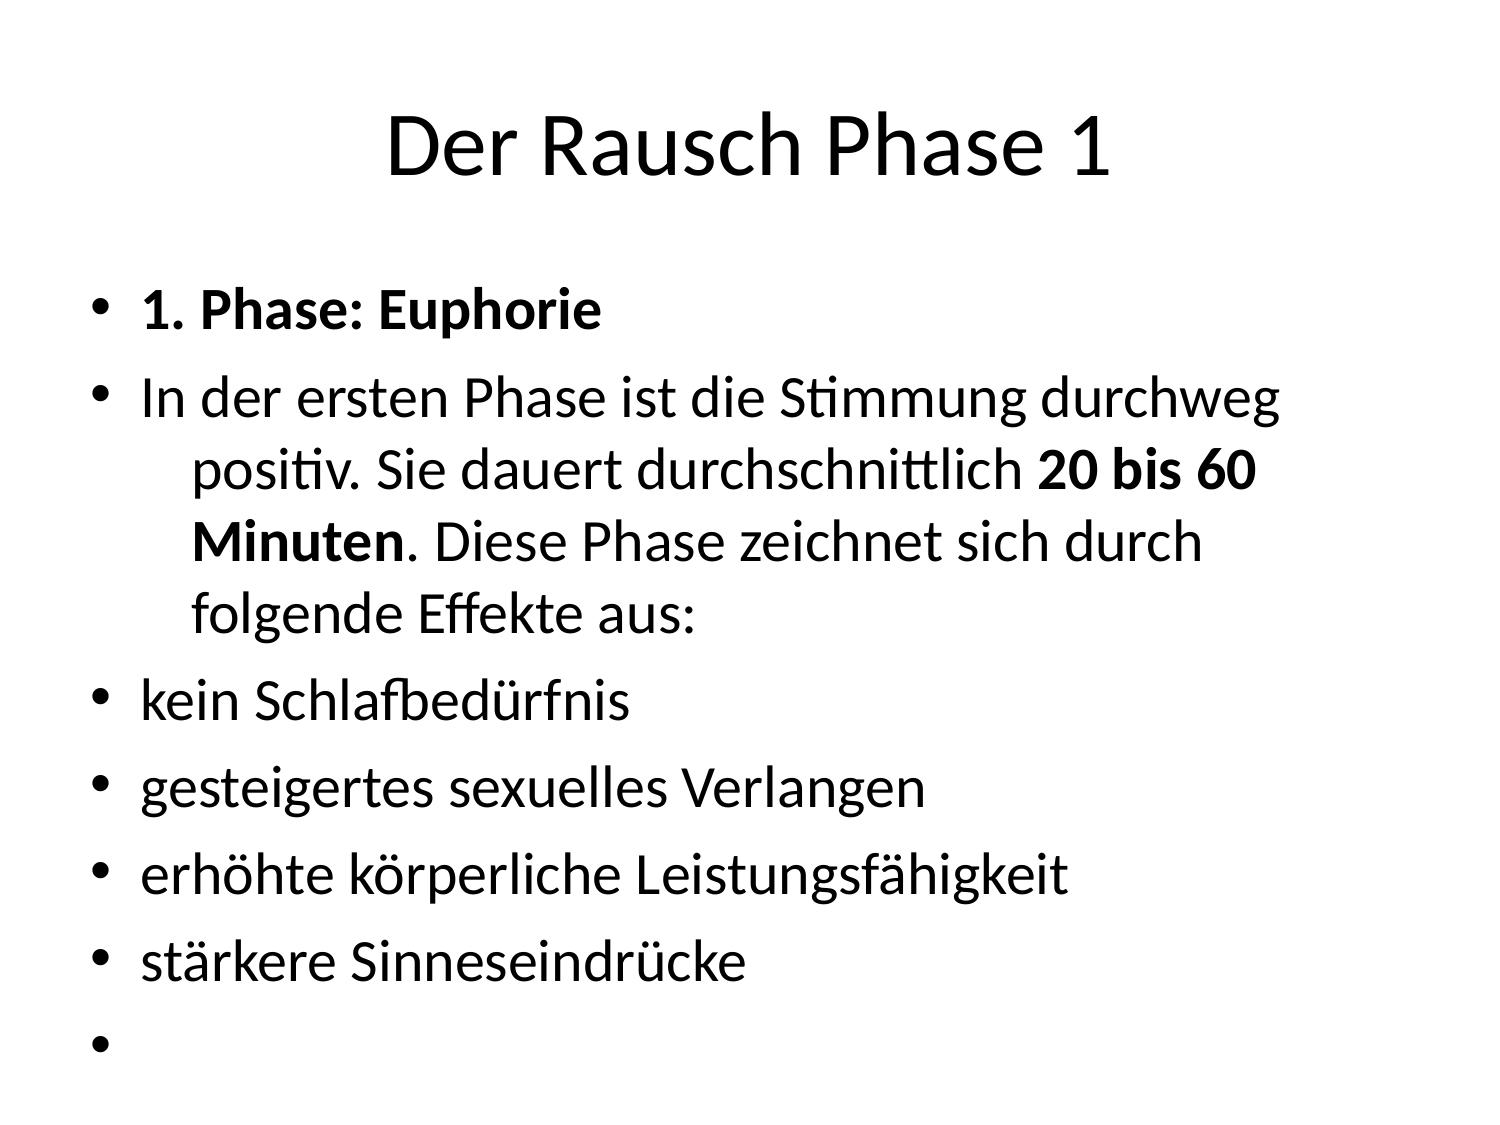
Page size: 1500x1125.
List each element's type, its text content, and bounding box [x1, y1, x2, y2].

title Der Rausch Phase 1 [75, 45, 1426, 233]
list 1. Phase: Euphorie In der ersten Phase ist die Stimmung durchweg positiv. Sie dauert durchschnittlich 20 bis 60 Minuten. Diese Phase zeichnet sich durch folgende Effekte aus: kein Schlafbedürfnis gesteigertes sexuelles Verlangen erhöhte körperliche Leistungsfähigkeit stärkere Sinneseindrücke [75, 262, 1426, 1005]
